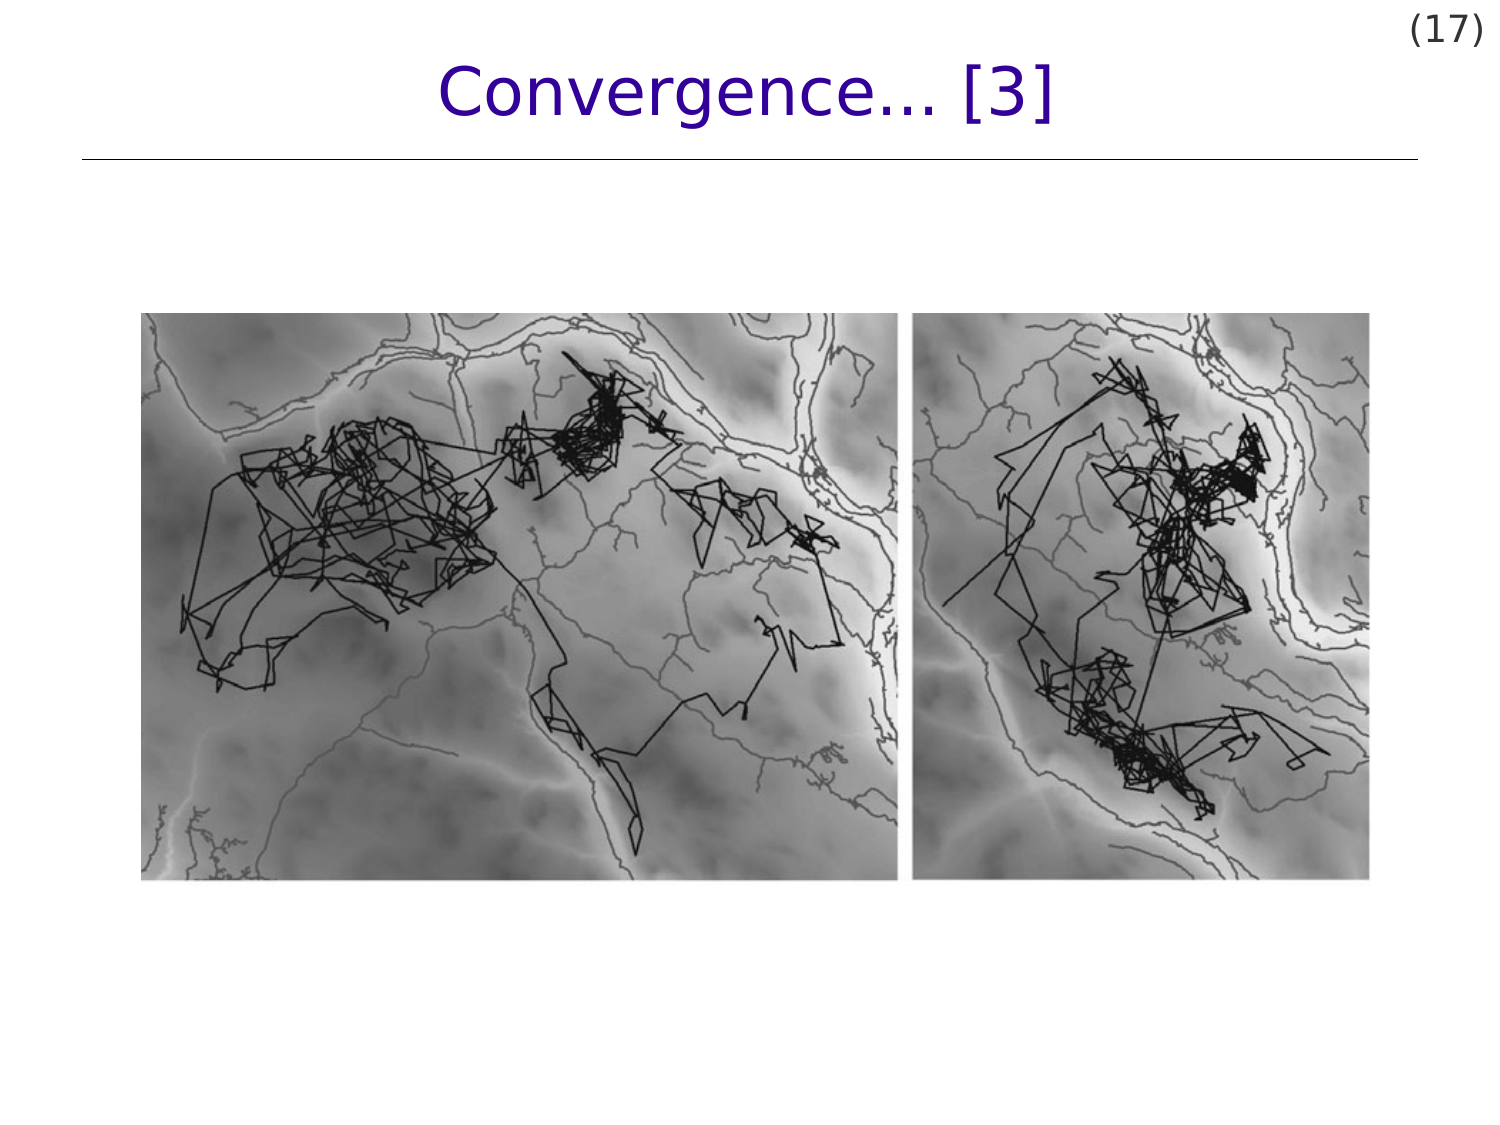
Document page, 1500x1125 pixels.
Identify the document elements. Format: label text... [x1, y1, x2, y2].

picture [141, 313, 1371, 886]
title Convergence... [3] [437, 42, 1063, 142]
text_box (17) [1393, 0, 1500, 102]
